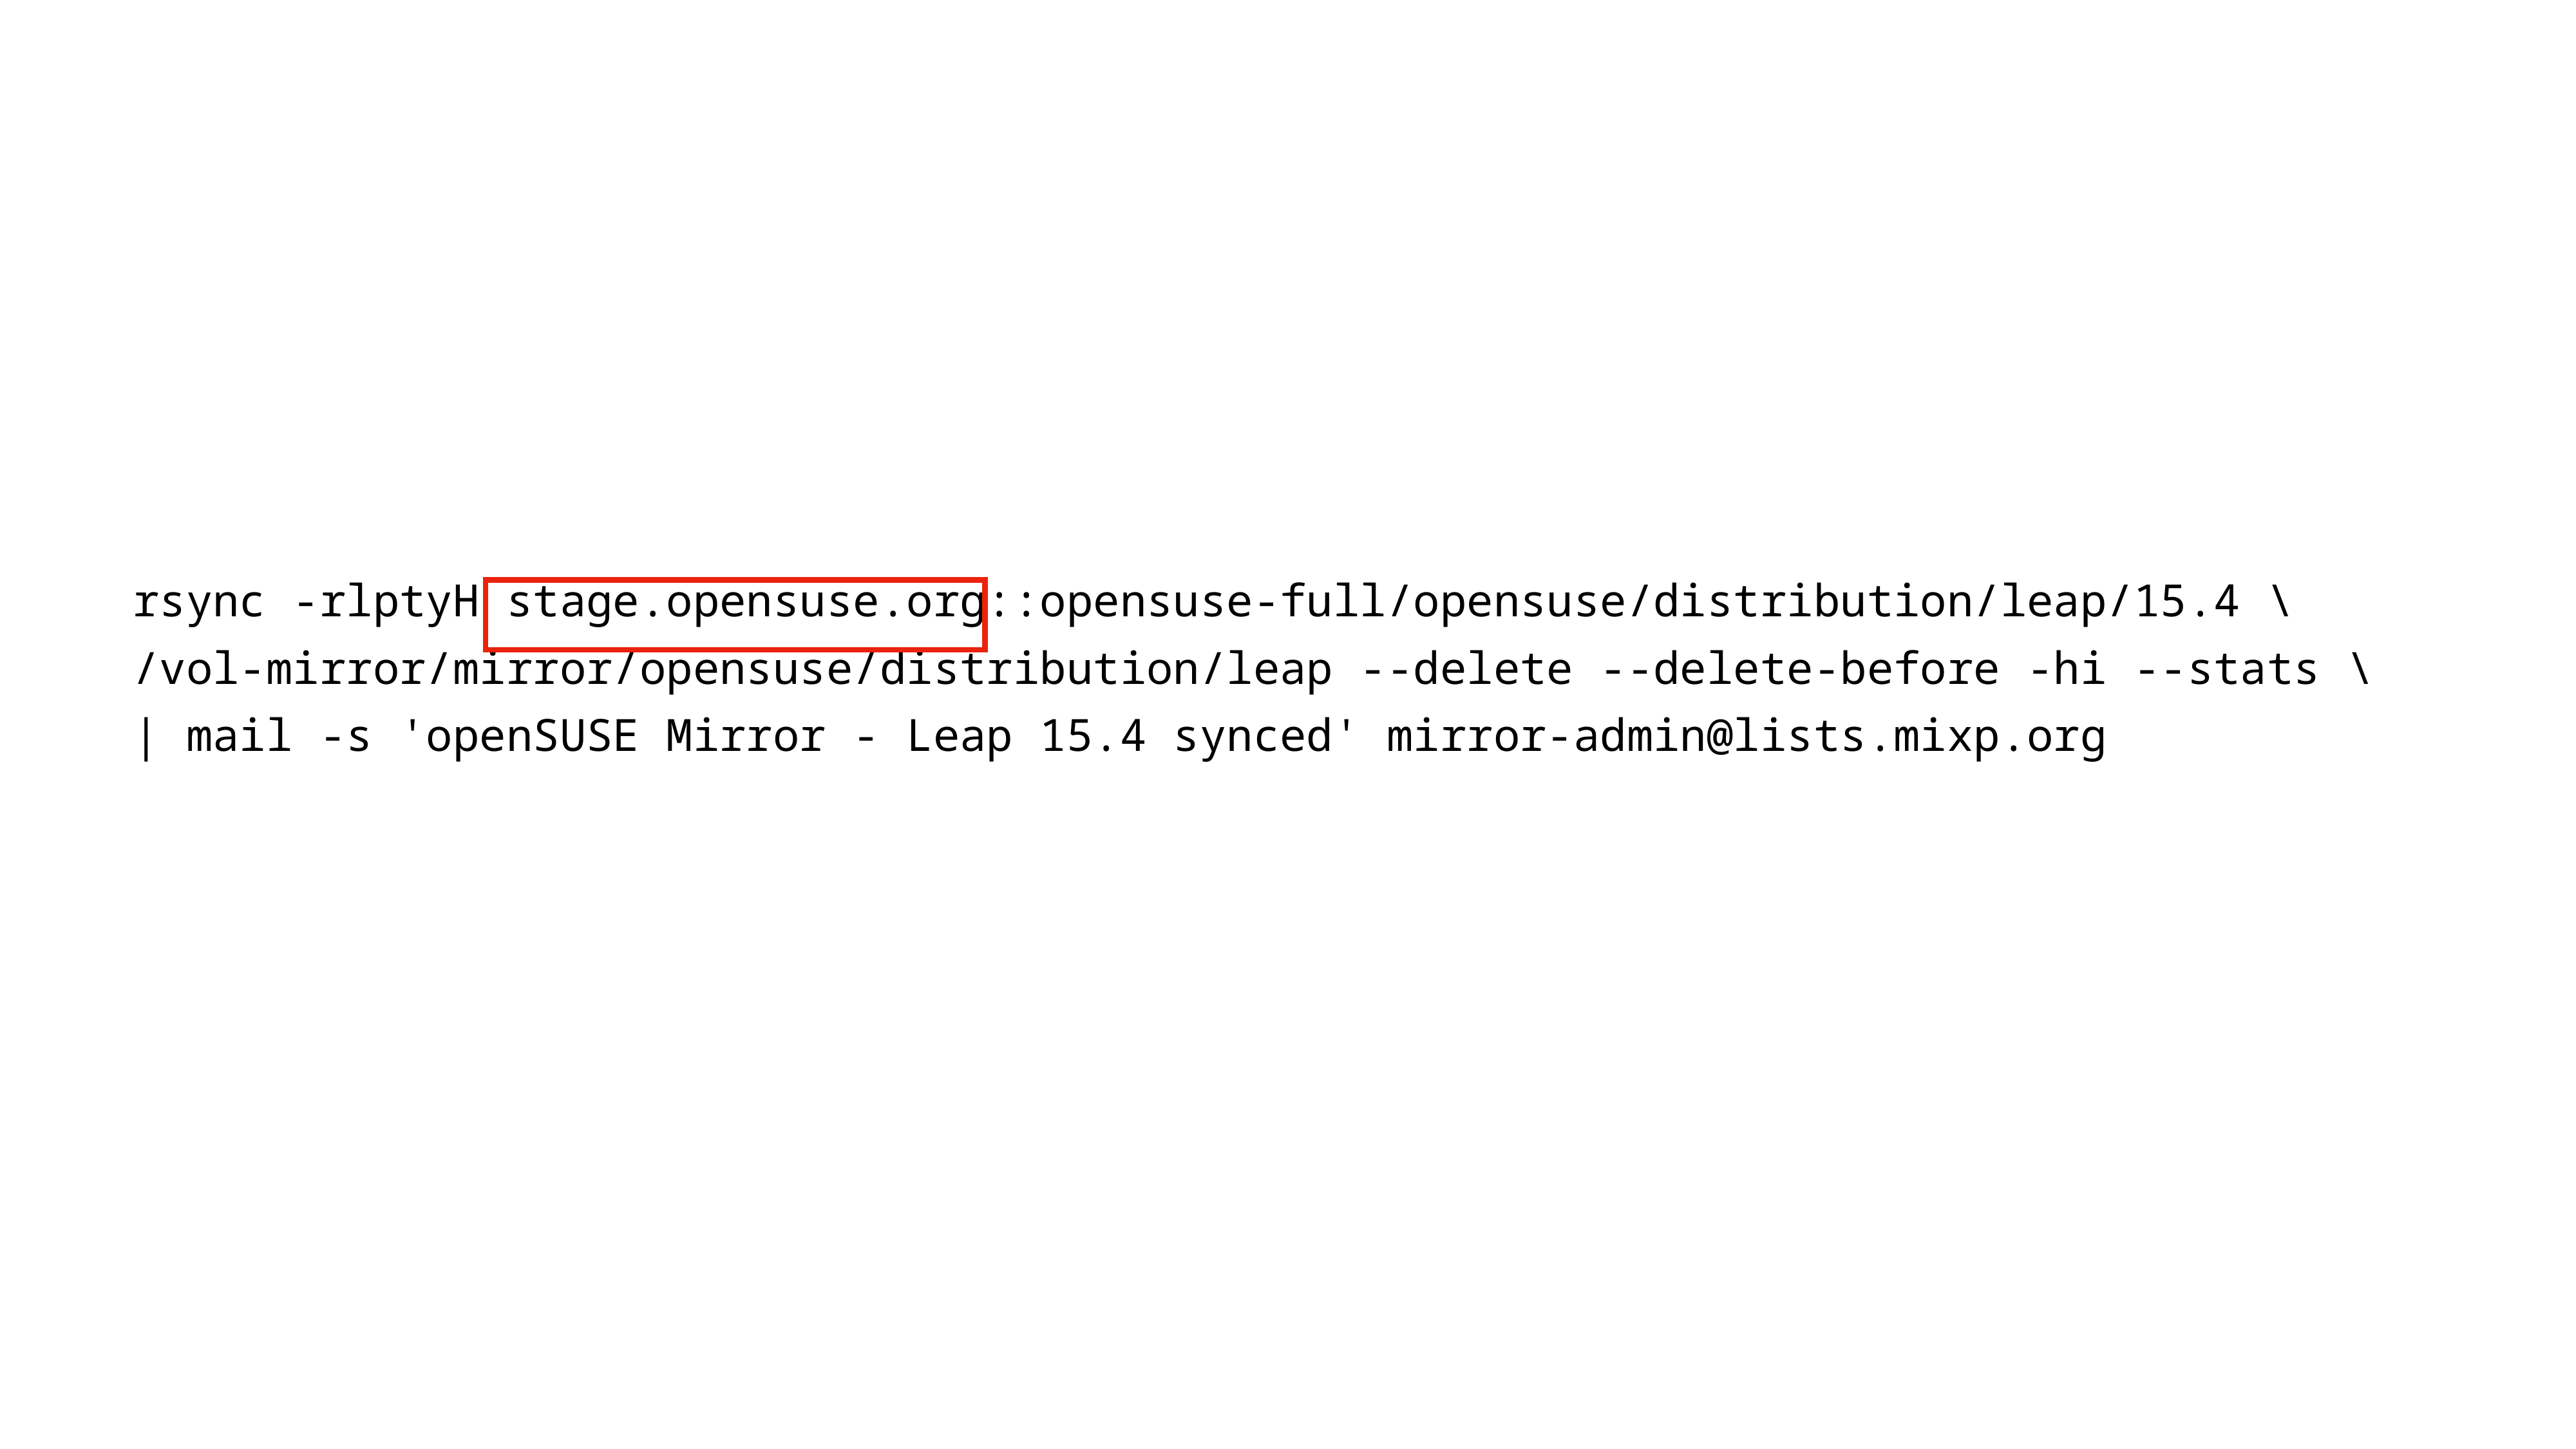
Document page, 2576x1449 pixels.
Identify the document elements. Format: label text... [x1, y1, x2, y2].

list rsync -rlptyH stage.opensuse.org::opensuse-full/opensuse/distribution/leap/15.4 \ /vol-mirror/mirror/opensuse/distribution/leap --delete --delete-before -hi --stats \ | mail -s 'openSUSE Mirror - Leap 15.4 synced' mirror-admin@lists.mixp.org [127, 577, 2449, 800]
list rsync -rlptyH stage.opensuse.org::opensuse-full/opensuse/distribution/leap/15.4 \ /vol-mirror/mirror/opensuse/distribution/leap --delete --delete-before -hi --stats \ | mail -s 'openSUSE Mirror - Leap 15.4 synced' mirror-admin@lists.mixp.org [488, 583, 982, 647]
